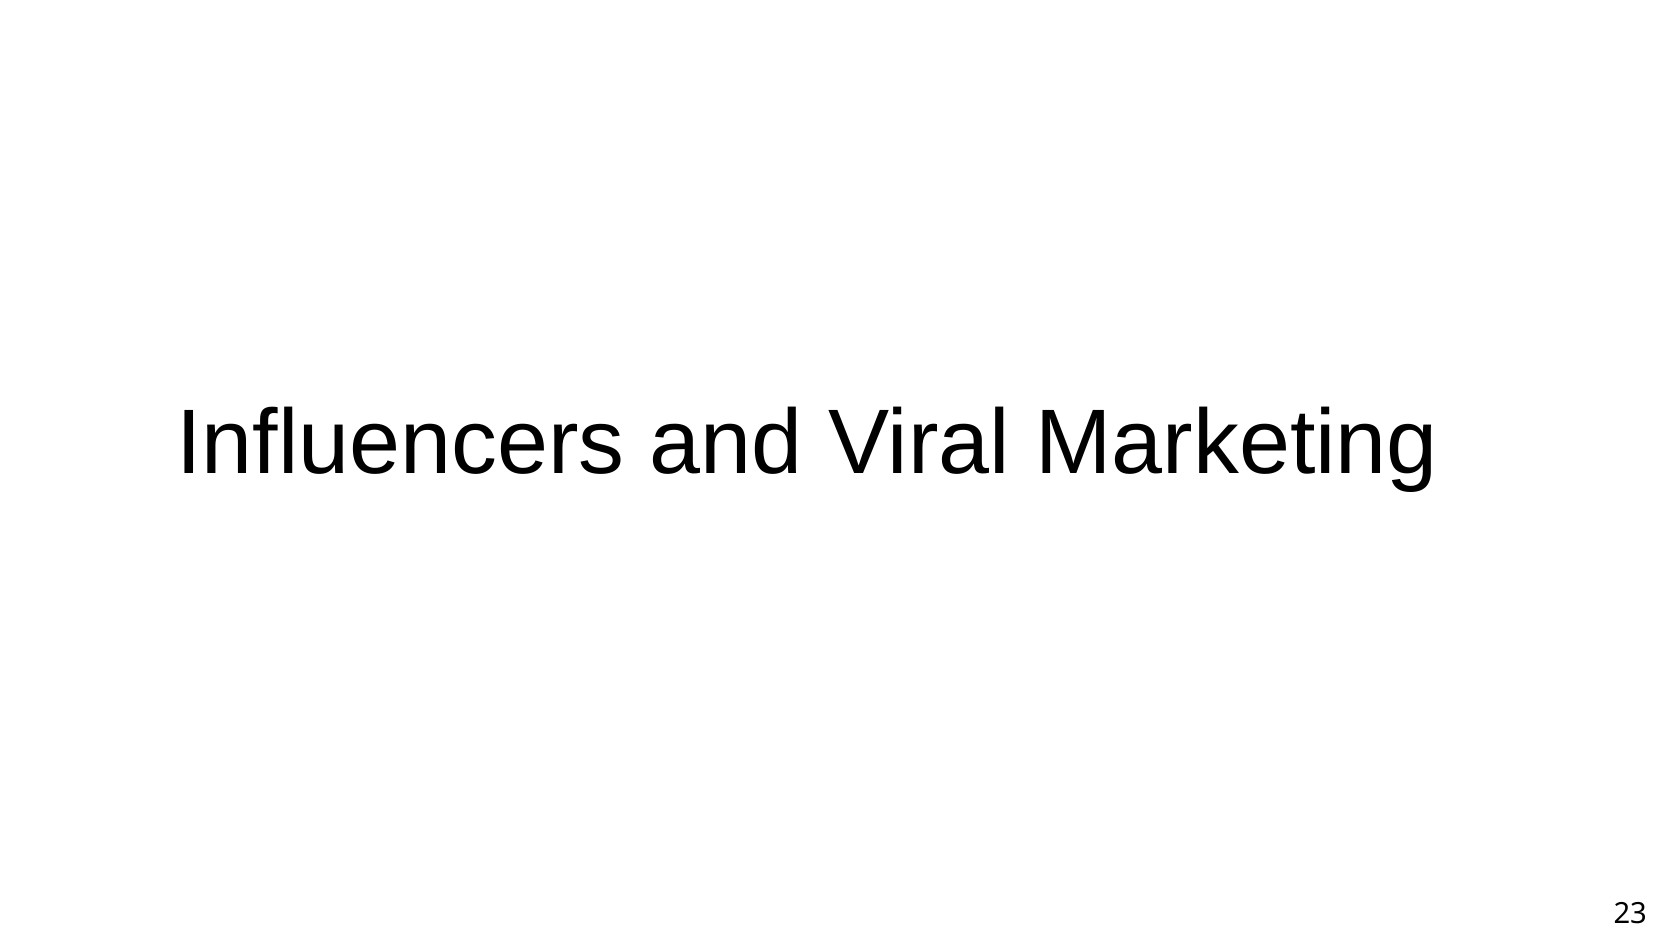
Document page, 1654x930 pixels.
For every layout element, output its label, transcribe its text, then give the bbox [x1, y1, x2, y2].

subtitle Influencers and Viral Marketing [64, 103, 1552, 781]
